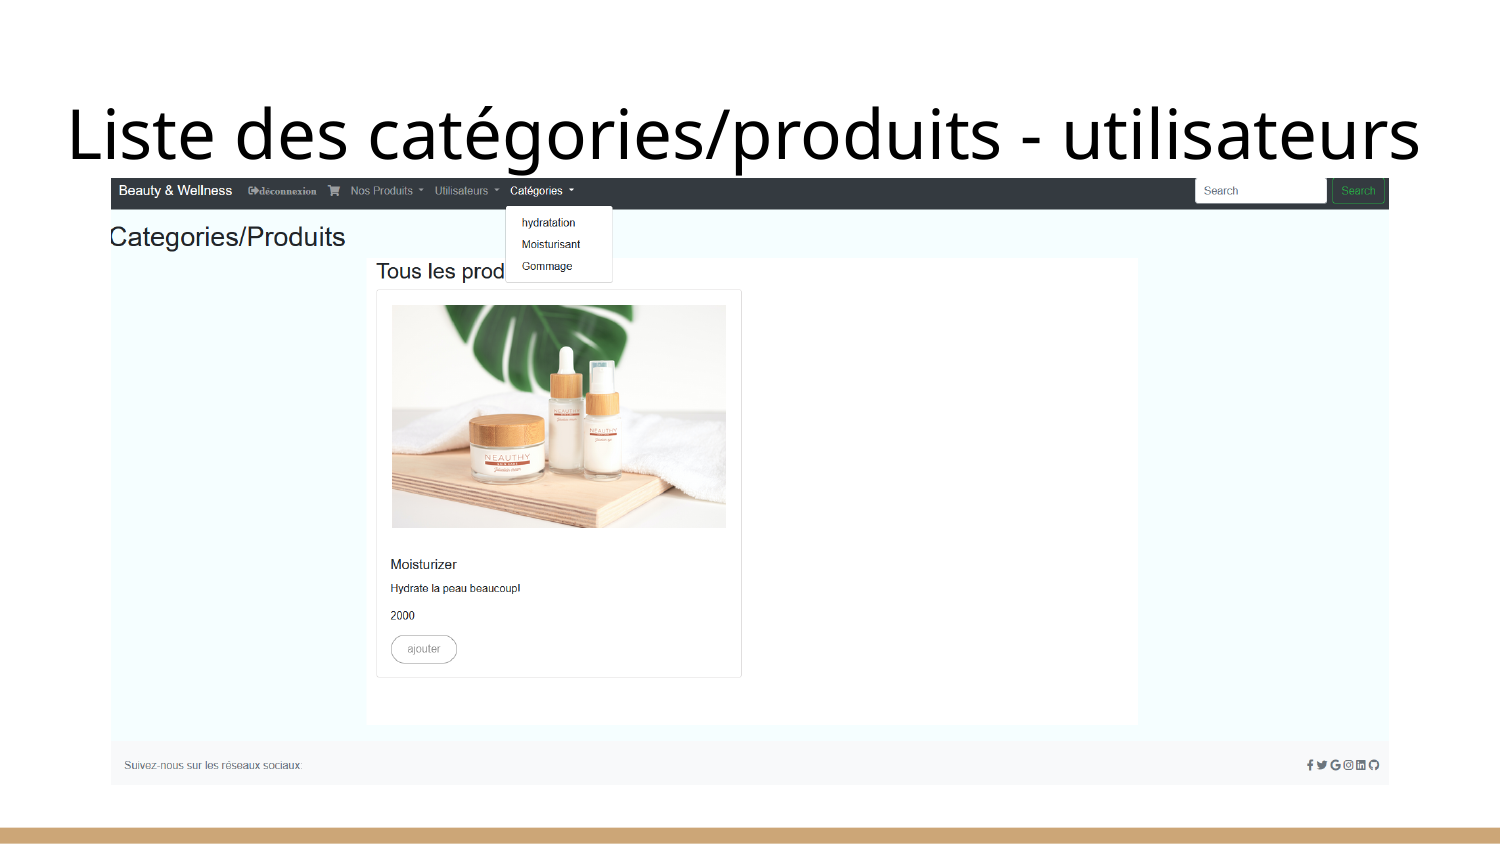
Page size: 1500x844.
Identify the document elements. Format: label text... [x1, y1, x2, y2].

picture [111, 178, 1389, 785]
title Liste des catégories/produits - utilisateurs [51, 51, 1449, 189]
